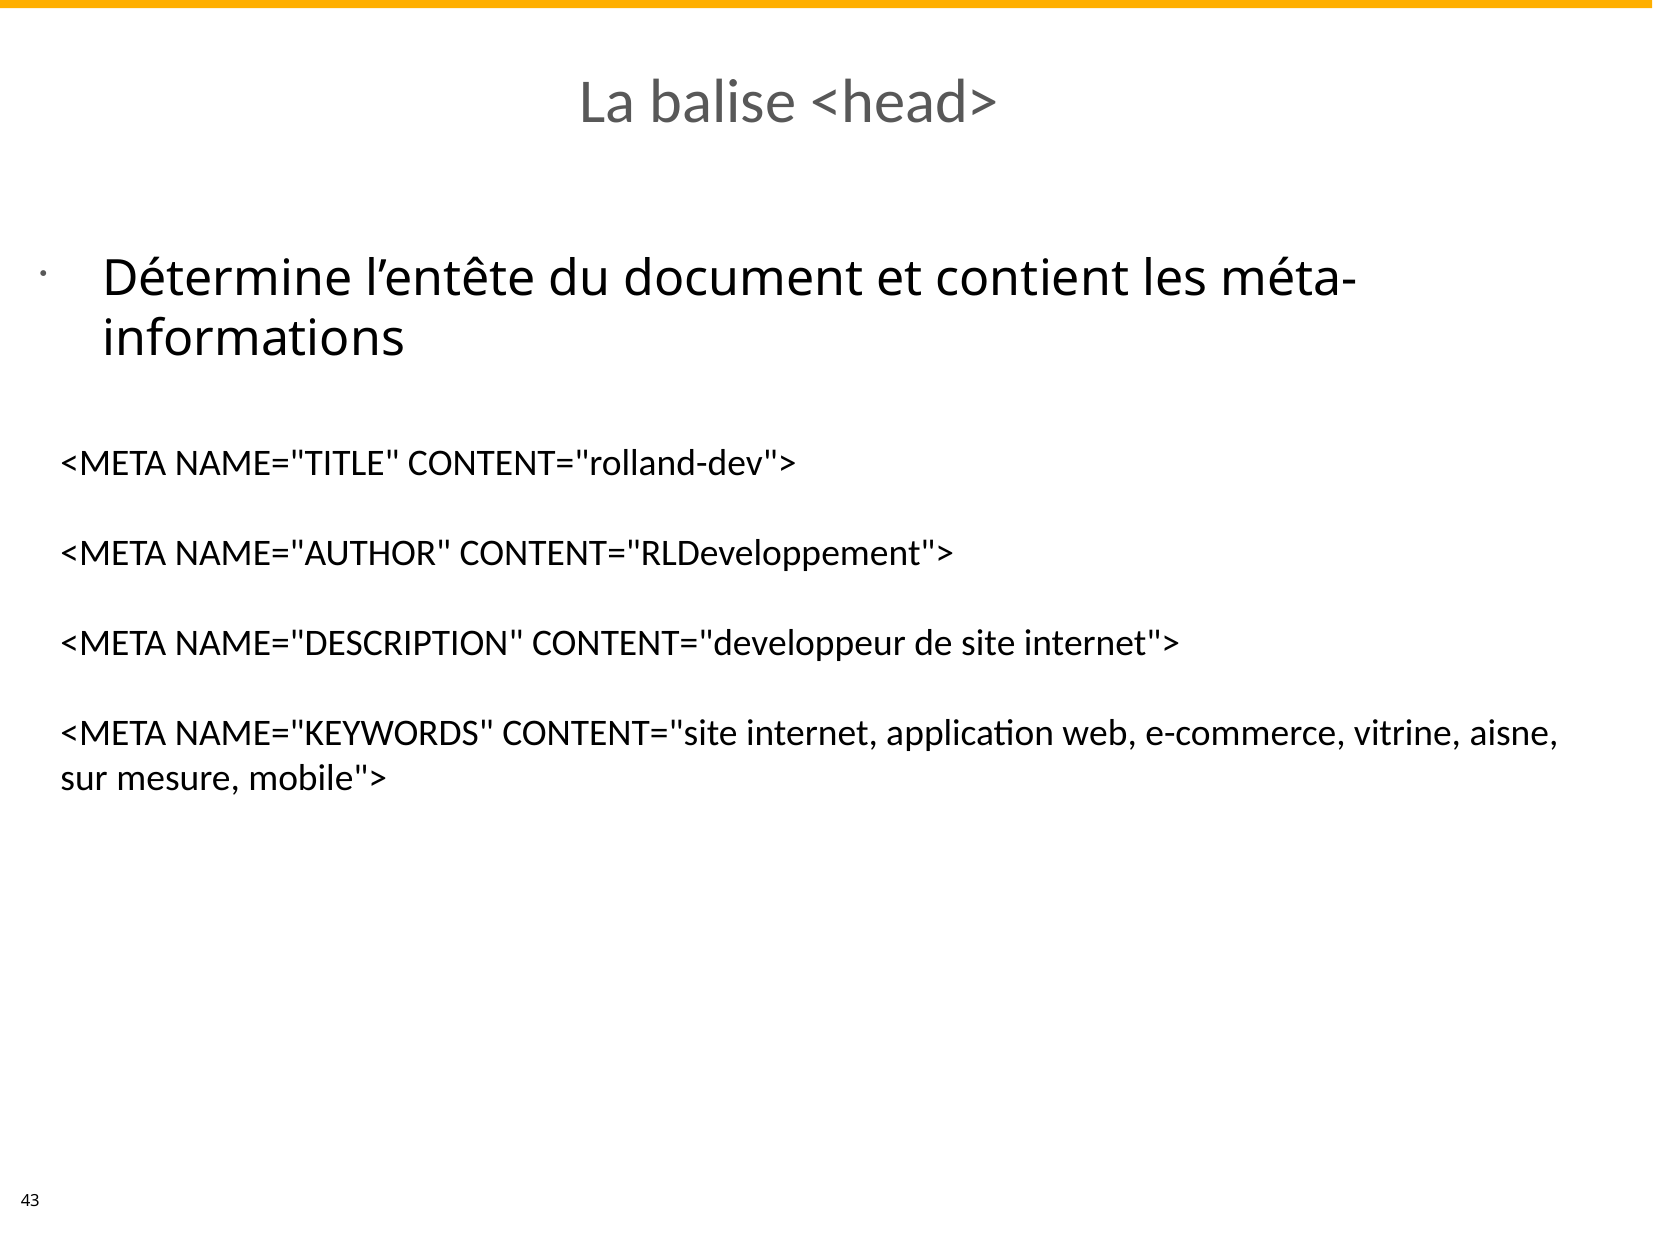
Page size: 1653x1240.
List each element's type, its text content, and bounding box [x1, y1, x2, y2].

title La balise <head> [577, 58, 1086, 268]
text_box <META NAME="TITLE" CONTENT="rolland-dev"> <META NAME="AUTHOR" CONTENT="RLDeveloppement"> <META NAME="DESCRIPTION" CONTENT="developpeur de site internet"> <META NAME="KEYWORDS" CONTENT="site internet, application web, e-commerce, vitrine, aisne, sur mesure, mobile"> [45, 430, 1614, 806]
text_box Détermine l’entête du document et contient les méta-informations [37, 243, 1549, 366]
text_box <numéro> [14, 1189, 46, 1213]
